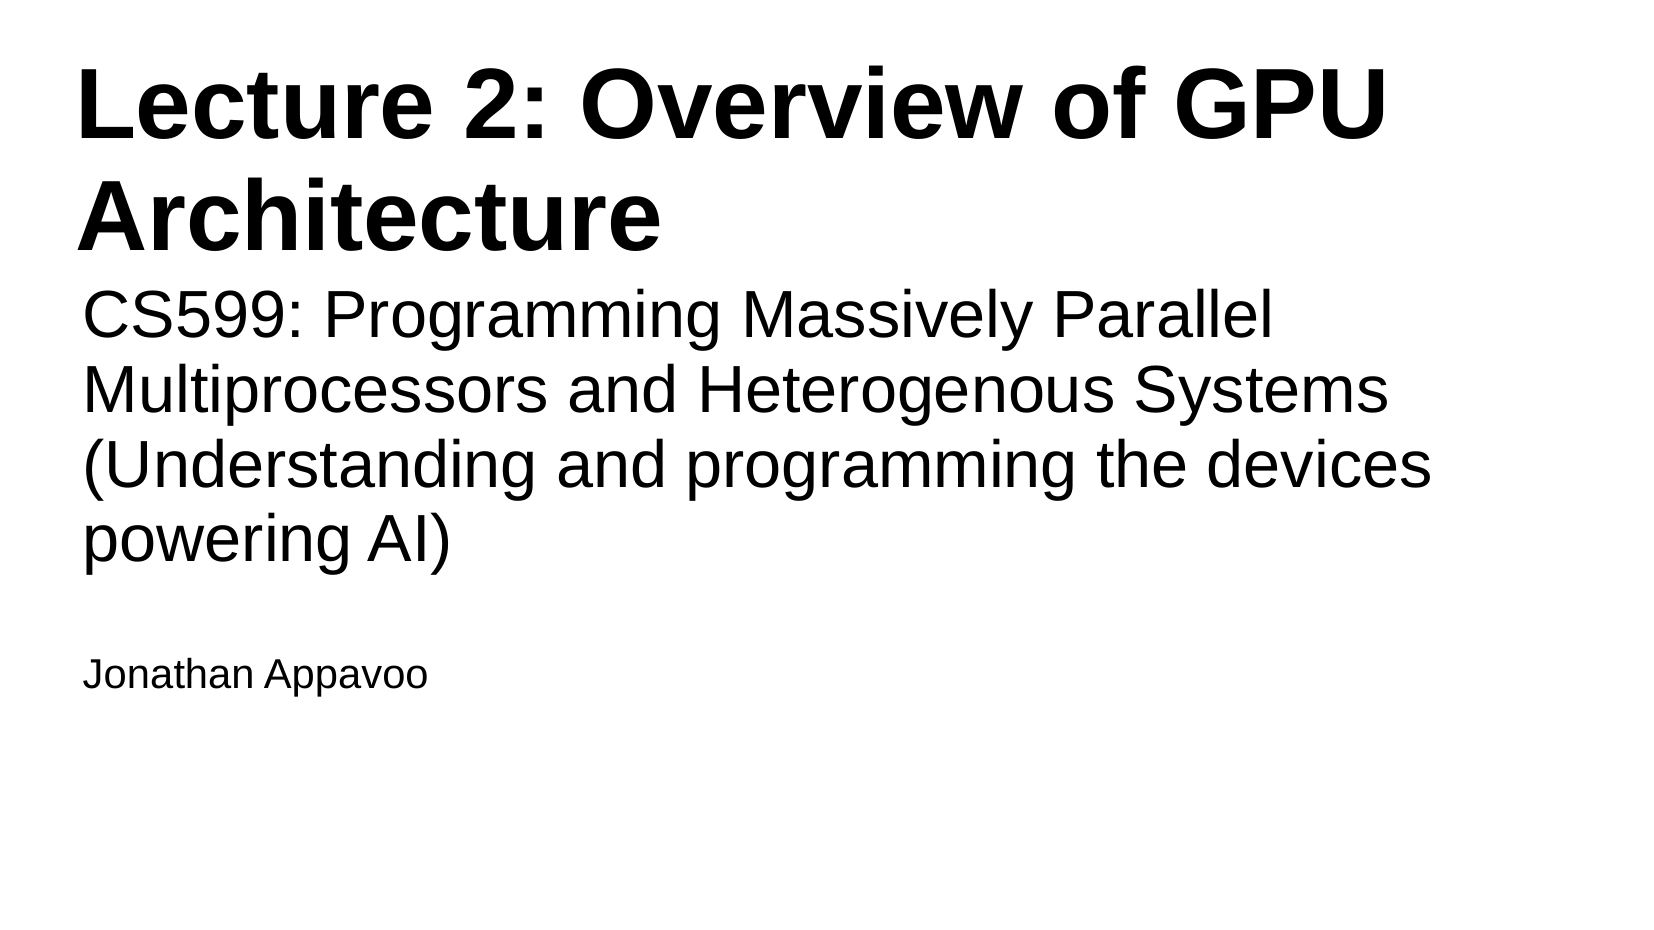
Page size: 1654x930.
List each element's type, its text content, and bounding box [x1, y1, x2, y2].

subtitle CS599: Programming Massively Parallel Multiprocessors and Heterogenous Systems (Understanding and programming the devices powering AI) Jonathan Appavoo [82, 217, 1571, 757]
title Lecture 2: Overview of GPU Architecture [74, 48, 1563, 272]
